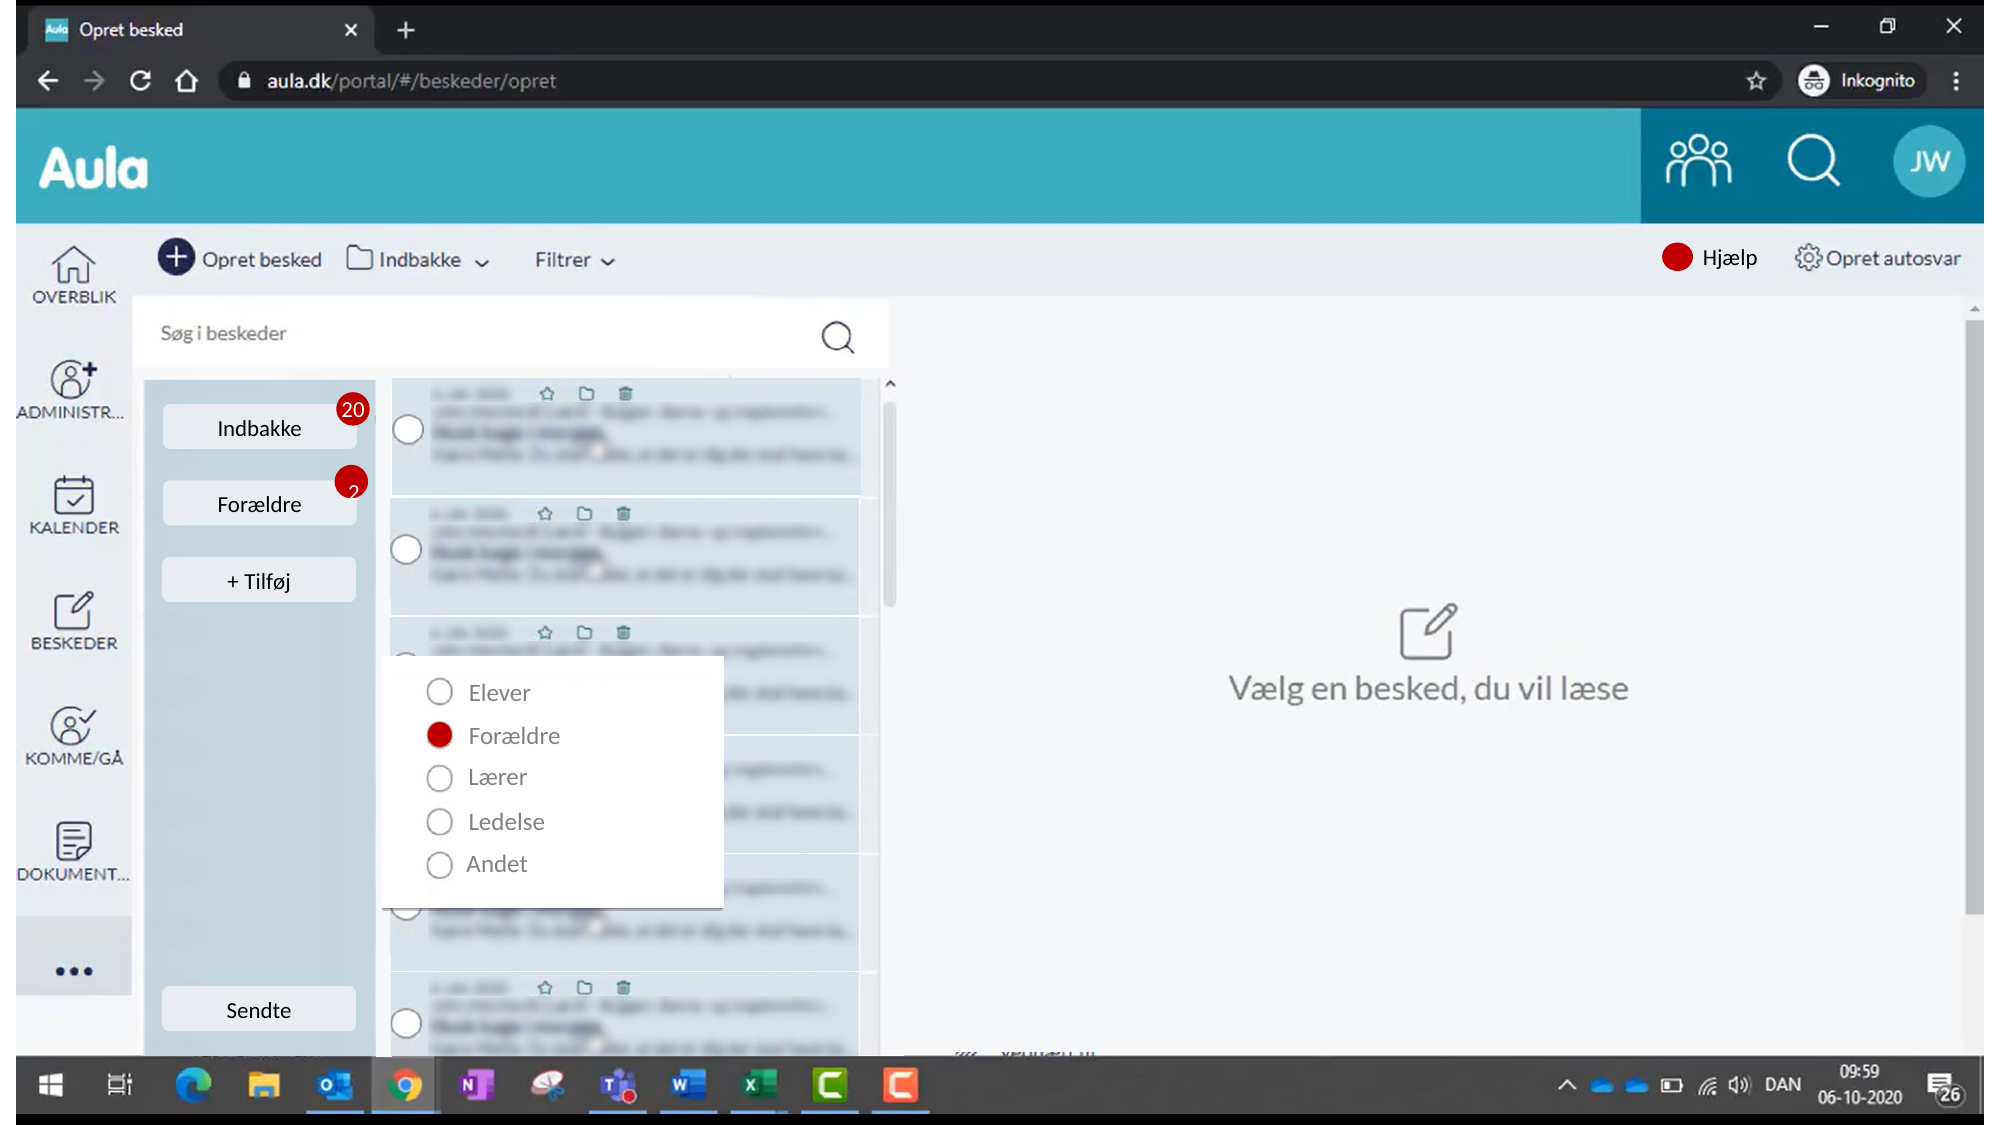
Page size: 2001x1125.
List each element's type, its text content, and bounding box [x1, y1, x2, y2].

text_box Sendte [162, 986, 357, 1032]
text_box [427, 722, 452, 747]
text_box + Tilføj [162, 556, 357, 602]
text_box Hjælp [1687, 235, 1774, 279]
text_box [1662, 242, 1687, 271]
text_box 2 [334, 464, 368, 499]
text_box 20 [326, 387, 392, 431]
text_box Andet [451, 840, 634, 886]
text_box Lærer [453, 752, 636, 798]
picture [16, 0, 1984, 1125]
picture [1666, 131, 1732, 191]
text_box Forældre [162, 480, 357, 526]
picture [1893, 126, 1965, 197]
text_box Ledelse [453, 798, 637, 844]
text_box Indbakke [162, 403, 357, 449]
text_box Elever [453, 669, 637, 715]
picture [1785, 128, 1840, 186]
text_box Forældre [453, 715, 637, 758]
